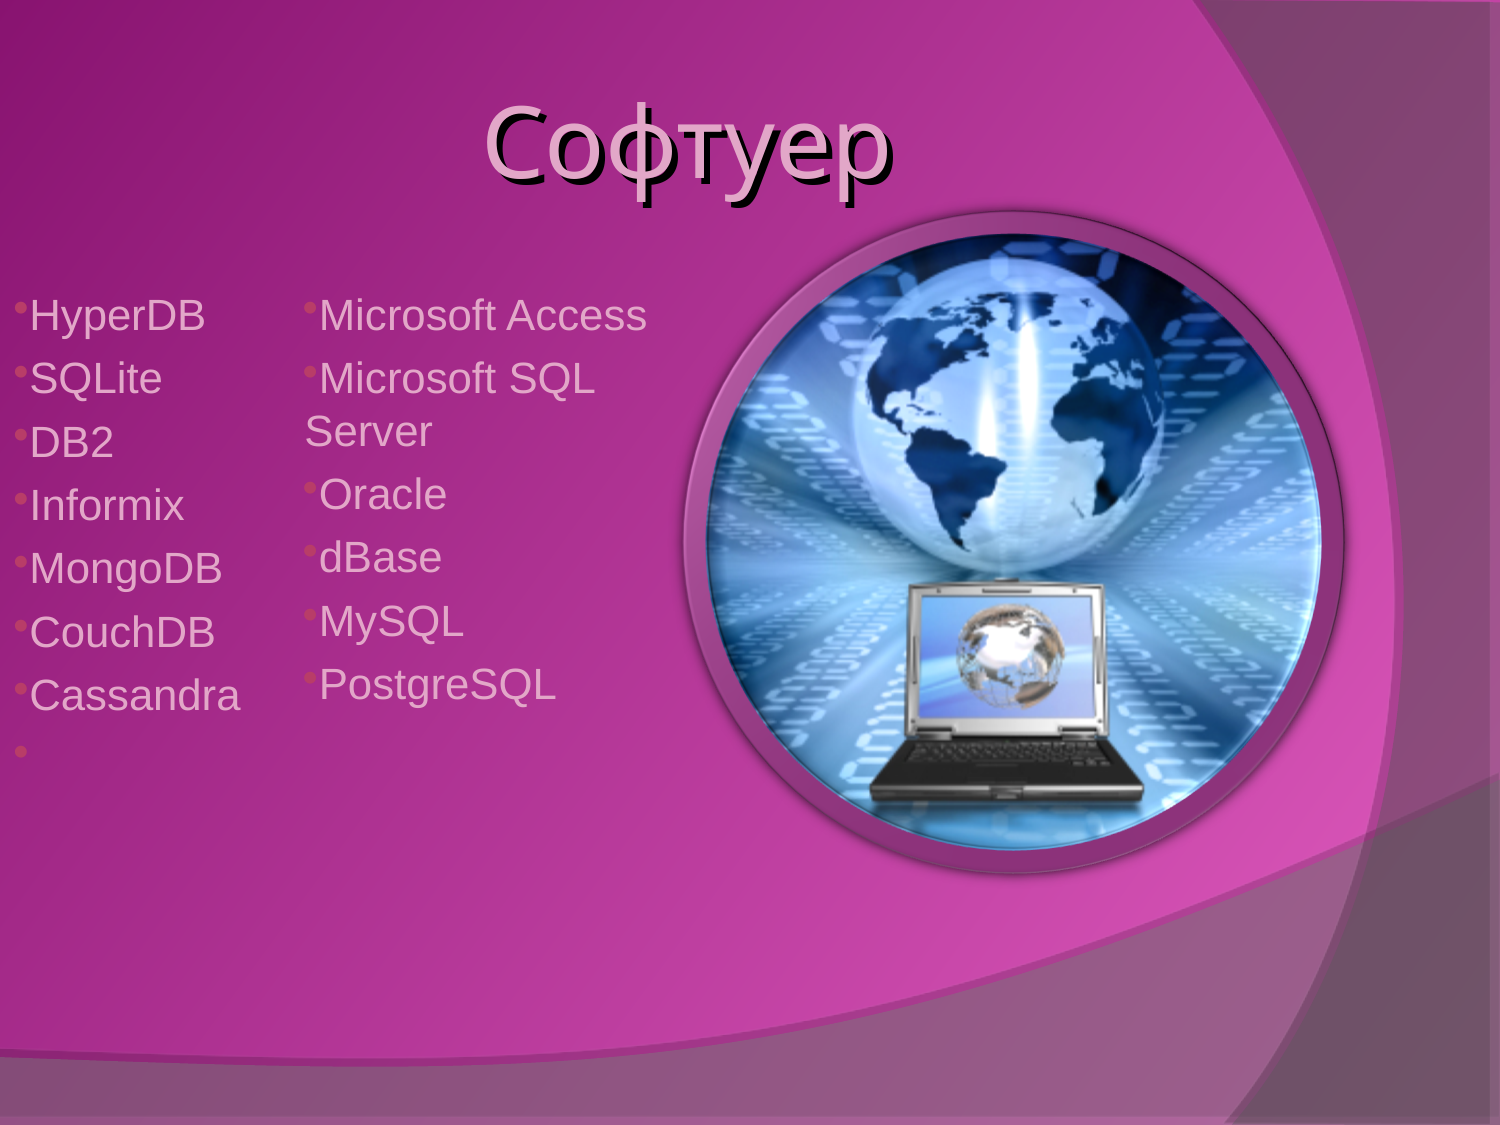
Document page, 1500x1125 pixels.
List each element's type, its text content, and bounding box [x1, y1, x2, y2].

title Софтуер [75, 45, 1301, 233]
list HyperDB SQLite DB2 Informix MongoDB CouchDB Cassandra [0, 278, 289, 846]
picture [662, 190, 1366, 896]
list Microsoft Access Microsoft SQL Server Oracle dBase MySQL PostgreSQL [289, 278, 662, 846]
